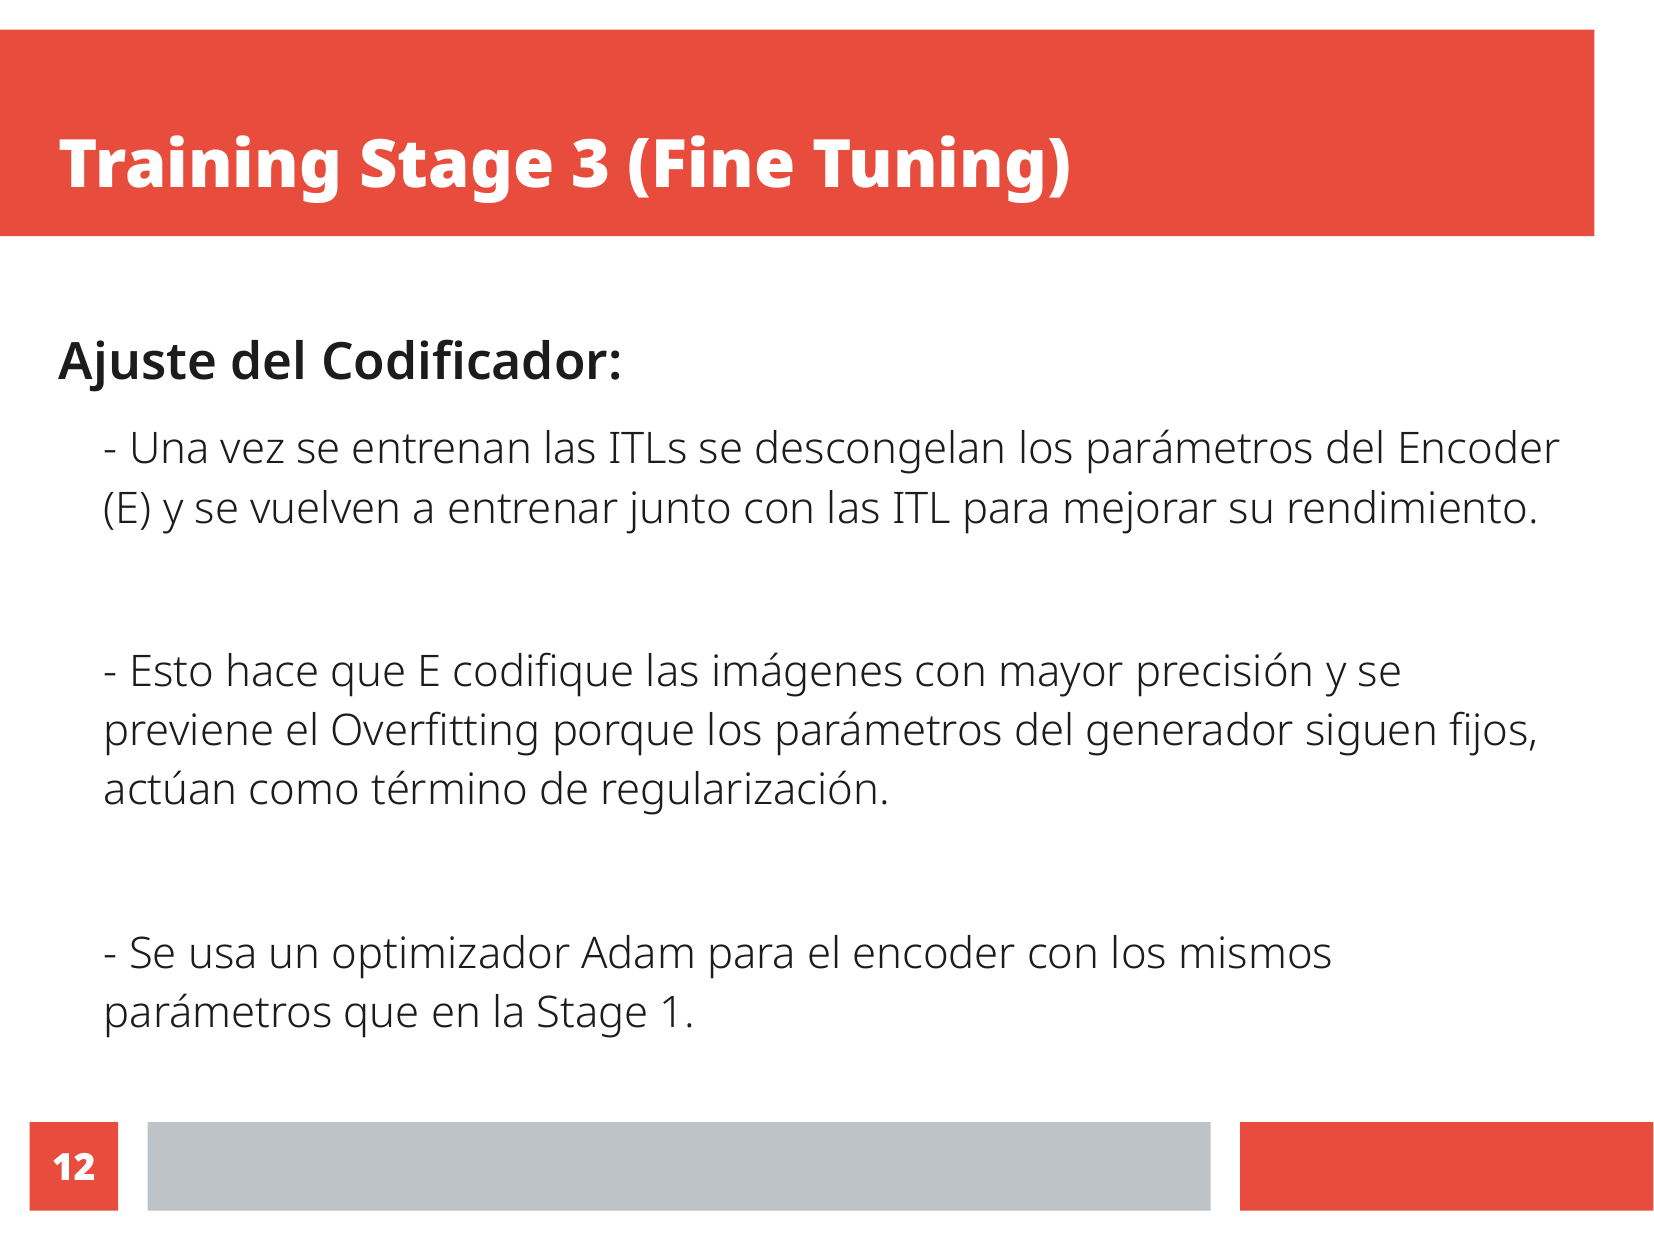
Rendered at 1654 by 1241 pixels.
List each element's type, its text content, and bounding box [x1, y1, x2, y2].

title Training Stage 3 (Fine Tuning) [59, 59, 1595, 207]
list Ajuste del Codificador: - Una vez se entrenan las ITLs se descongelan los parámetros del Encoder (E) y se vuelven a entrenar junto con las ITL para mejorar su rendimiento. - Esto hace que E codifique las imágenes con mayor precisión y se previene el Overfitting porque los parámetros del generador siguen fijos, actúan como término de regularización. - Se usa un optimizador Adam para el encoder con los mismos parámetros que en la Stage 1. [59, 324, 1565, 1093]
